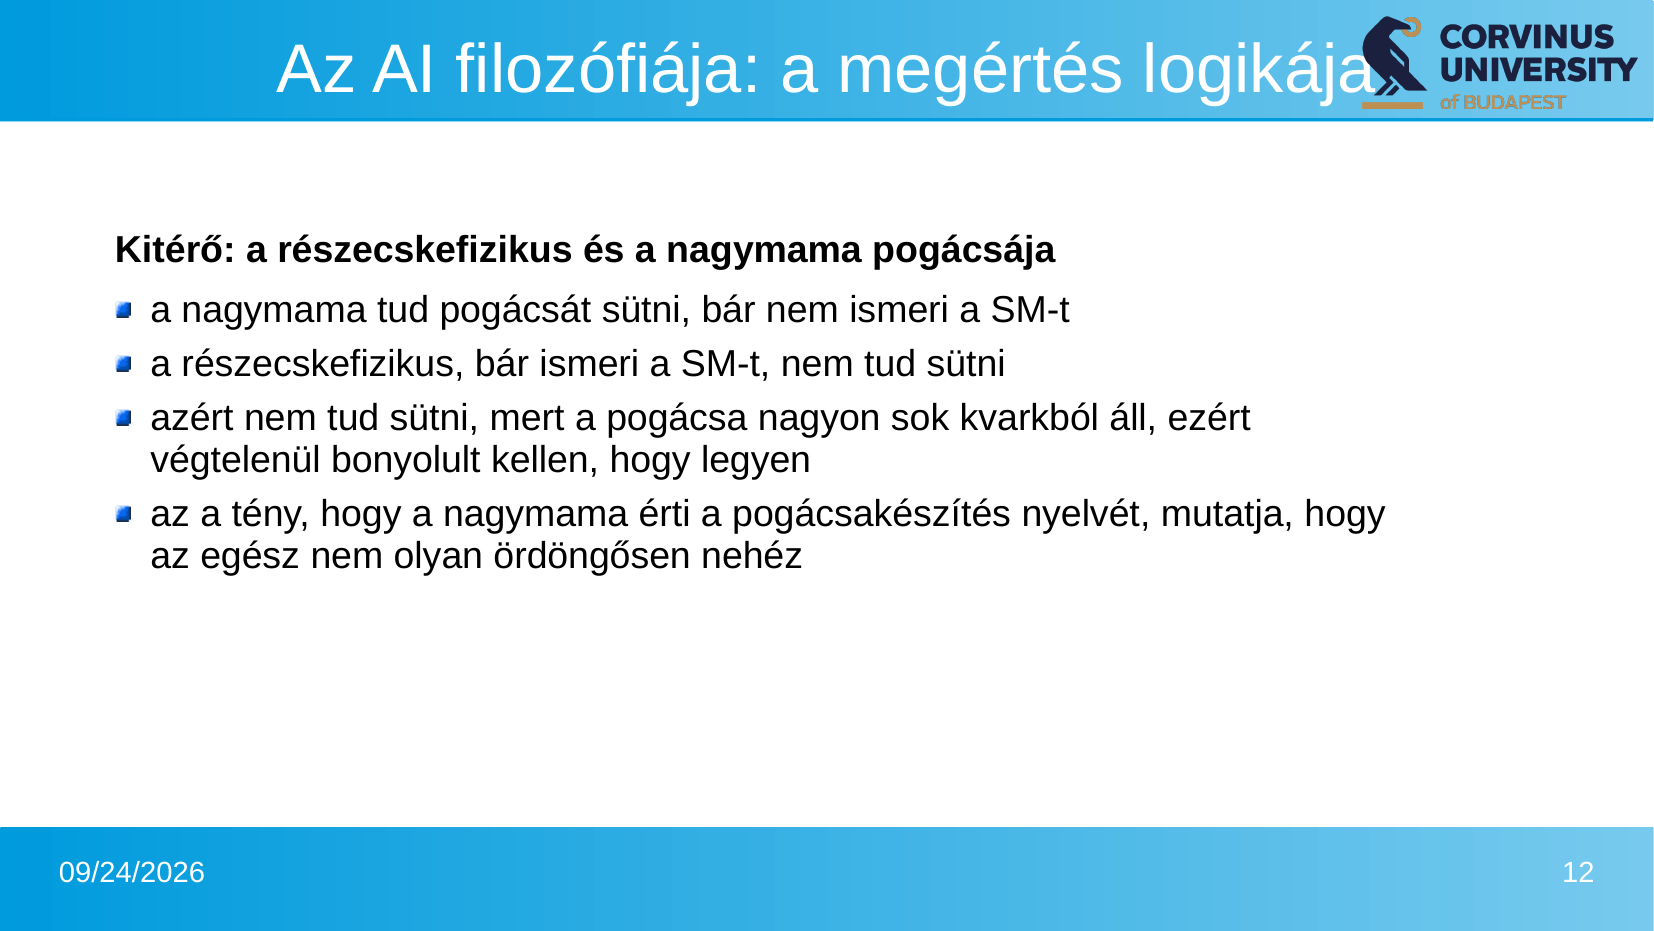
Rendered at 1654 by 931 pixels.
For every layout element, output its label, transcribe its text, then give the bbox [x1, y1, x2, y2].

text_box Kitérő: a részecskefizikus és a nagymama pogácsája a nagymama tud pogácsát sütni, bár nem ismeri a SM-t a részecskefizikus, bár ismeri a SM-t, nem tud sütni azért nem tud sütni, mert a pogácsa nagyon sok kvarkból áll, ezért végtelenül bonyolult kellen, hogy legyen az a tény, hogy a nagymama érti a pogácsakészítés nyelvét, mutatja, hogy az egész nem olyan ördöngősen nehéz [100, 220, 1429, 584]
title Az AI filozófiája: a megértés logikája [59, 29, 1362, 108]
picture [1362, 16, 1638, 109]
